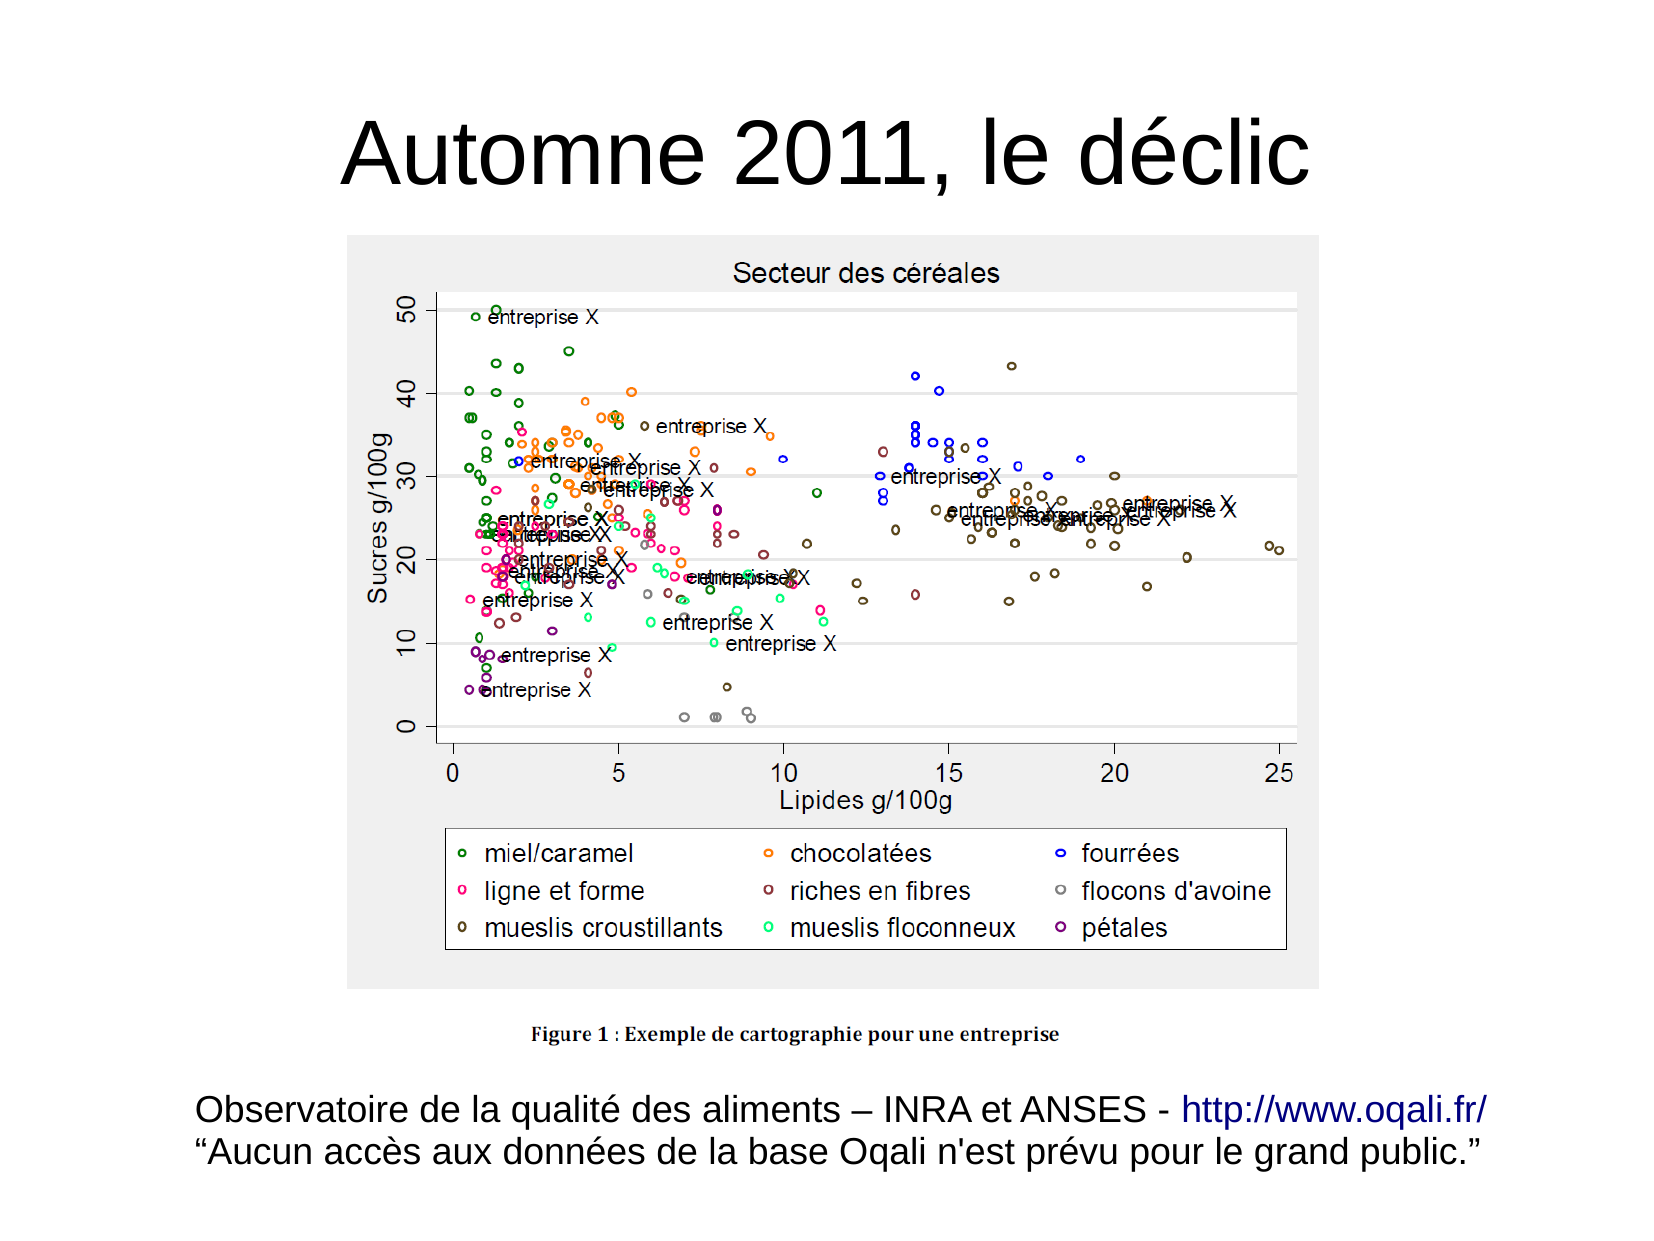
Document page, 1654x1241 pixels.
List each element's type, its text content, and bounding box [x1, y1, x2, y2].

picture [347, 235, 1319, 1055]
title Automne 2011, le déclic [82, 49, 1571, 257]
text_box Observatoire de la qualité des aliments – INRA et ANSES - http://www.oqali.fr/ “Aucun accès aux données de la base Oqali n'est prévu pour le grand public.” [180, 1080, 1606, 1180]
